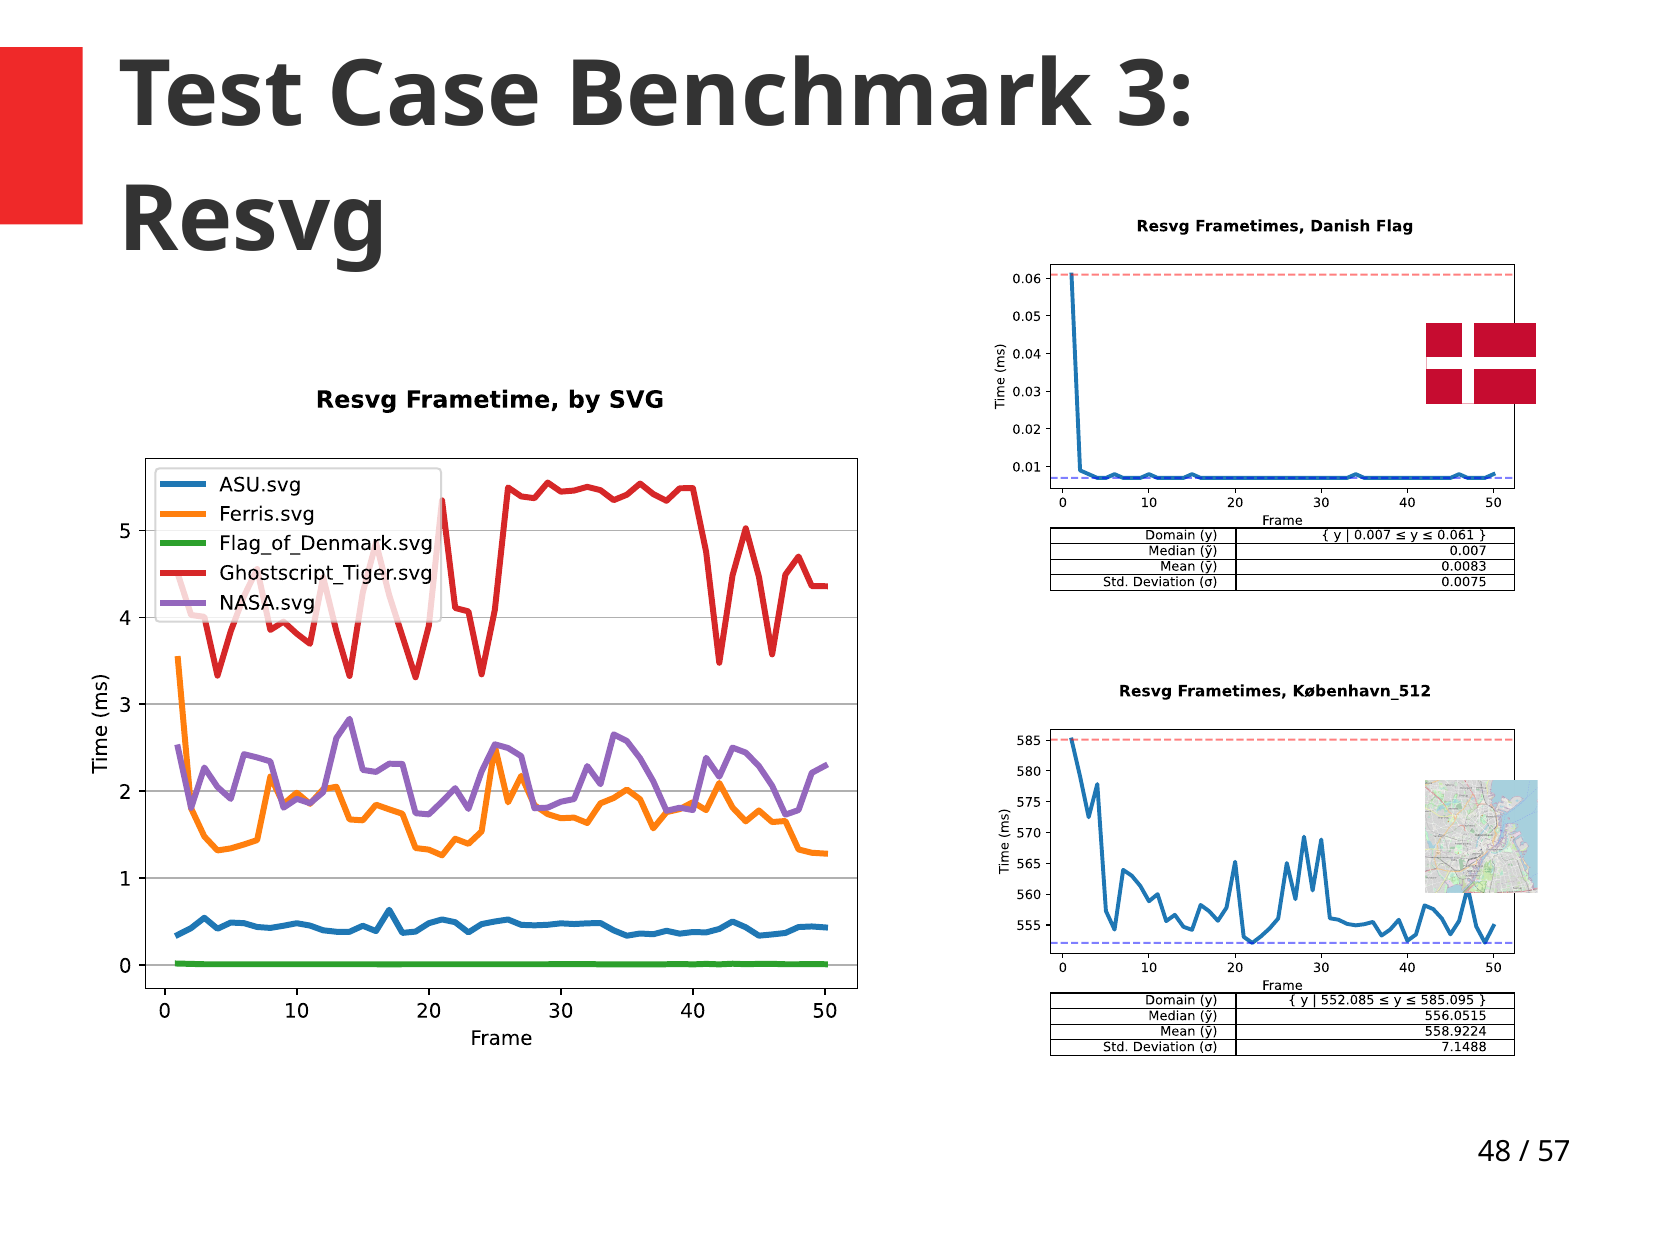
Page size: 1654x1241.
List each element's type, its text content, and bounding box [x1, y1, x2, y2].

title Test Case Benchmark 3: Resvg [118, 27, 1571, 278]
picture [975, 210, 1576, 661]
picture [30, 375, 950, 1066]
picture [975, 675, 1576, 1126]
